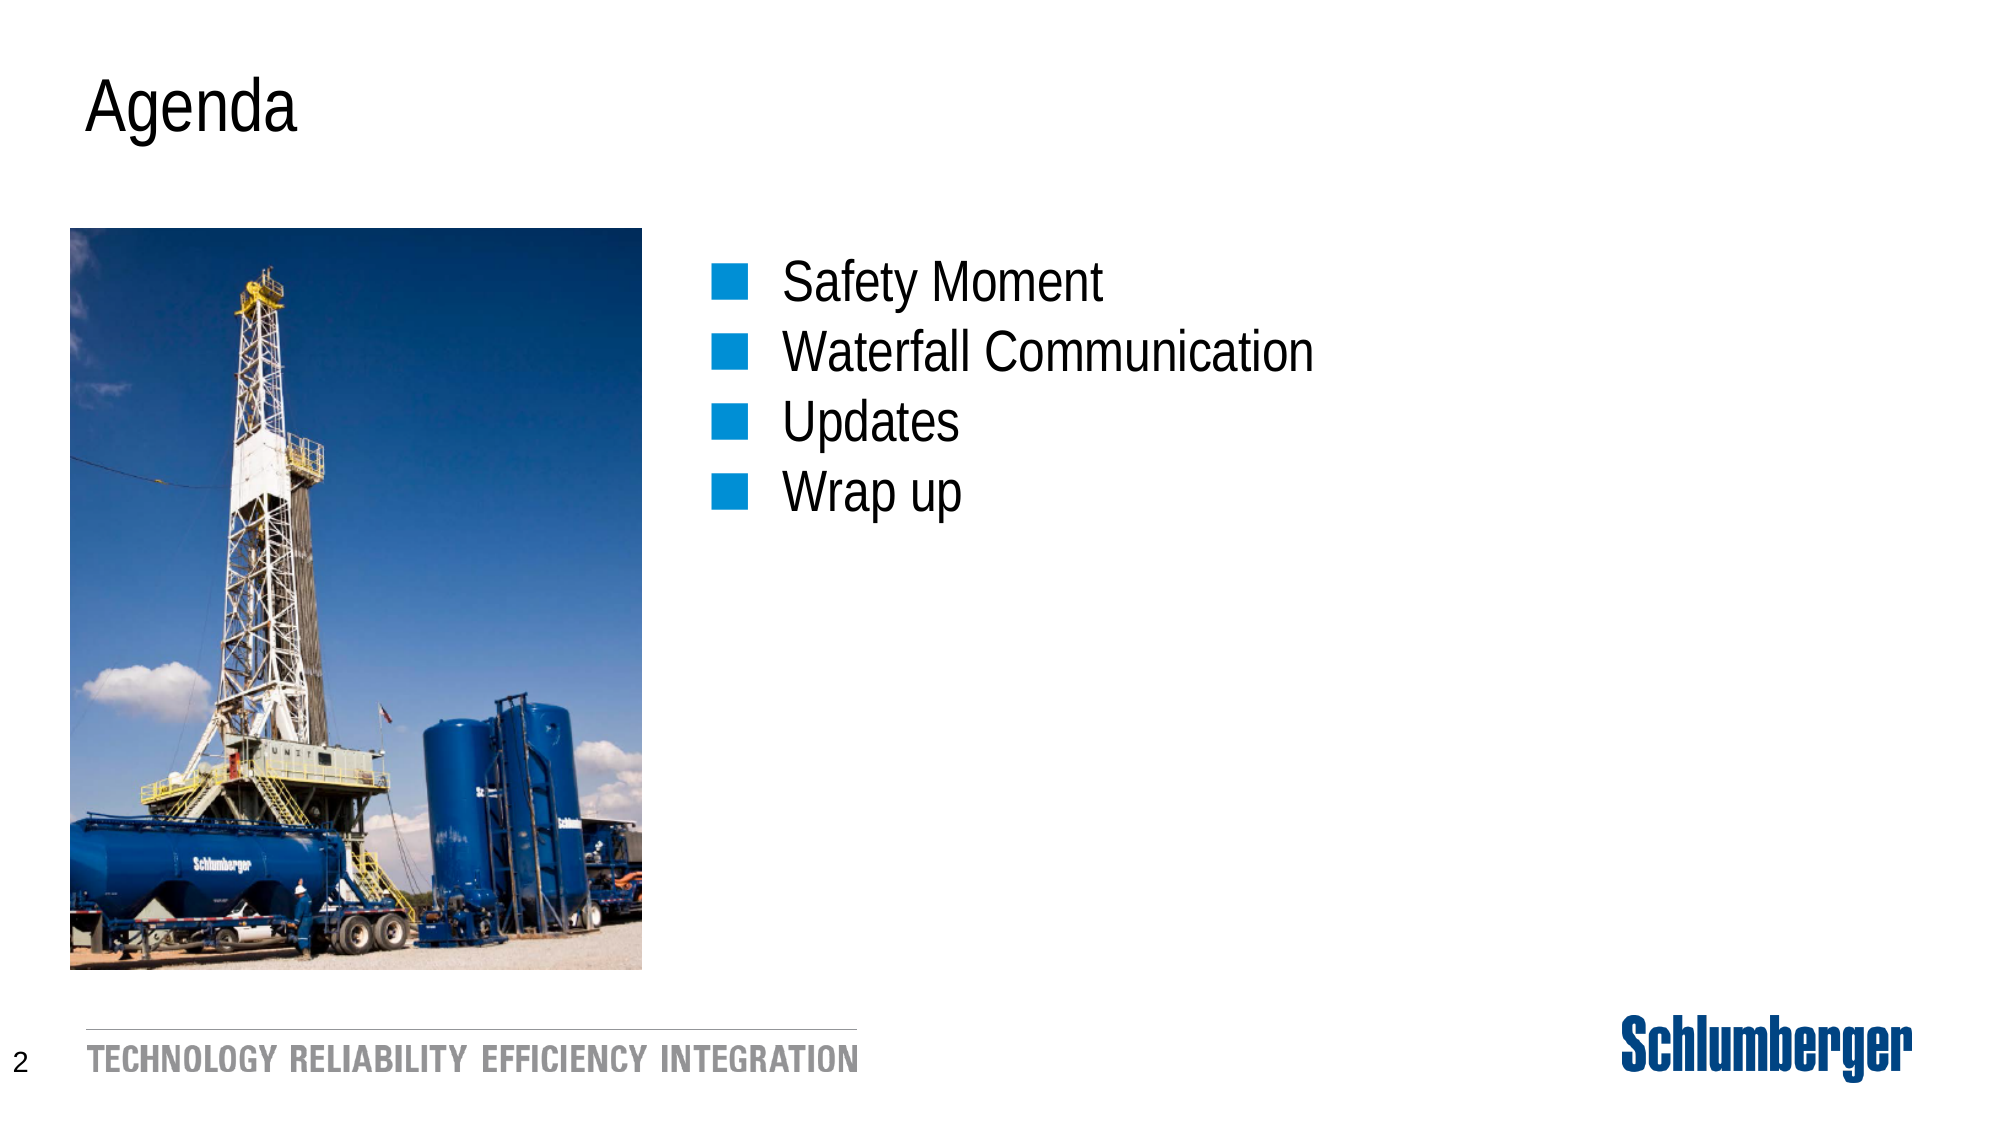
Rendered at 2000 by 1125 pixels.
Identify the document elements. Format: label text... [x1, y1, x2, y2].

text_box 2 [0, 1030, 86, 1091]
picture [70, 228, 642, 970]
title Agenda [70, 41, 1929, 217]
list Safety Moment Waterfall Communication Updates Wrap up [692, 228, 1929, 970]
